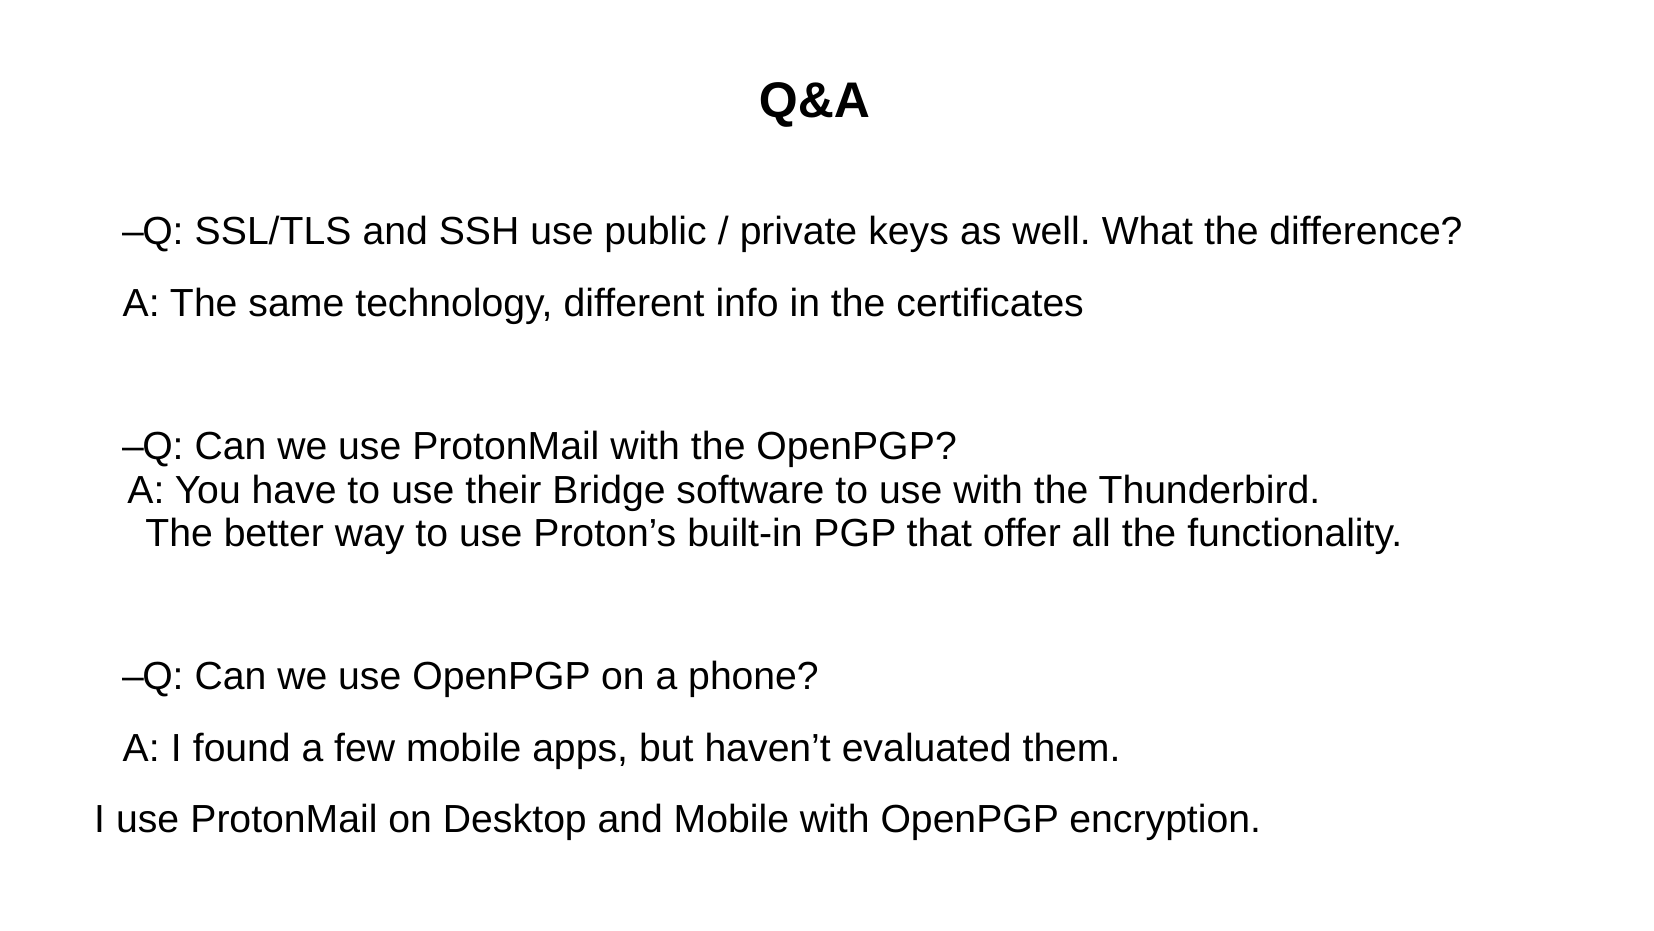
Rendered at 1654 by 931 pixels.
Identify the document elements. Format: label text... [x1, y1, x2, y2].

list Q: SSL/TLS and SSH use public / private keys as well. What the difference? A: The same technology, different info in the certificates Q: Can we use ProtonMail with the OpenPGP? A: You have to use their Bridge software to use with the Thunderbird. The better way to use Proton’s built-in PGP that offer all the functionality. Q: Can we use OpenPGP on a phone? A: I found a few mobile apps, but haven’t evaluated them. I use ProtonMail on Desktop and Mobile with OpenPGP encryption. [23, 209, 1628, 849]
title Q&A [108, 42, 1521, 158]
